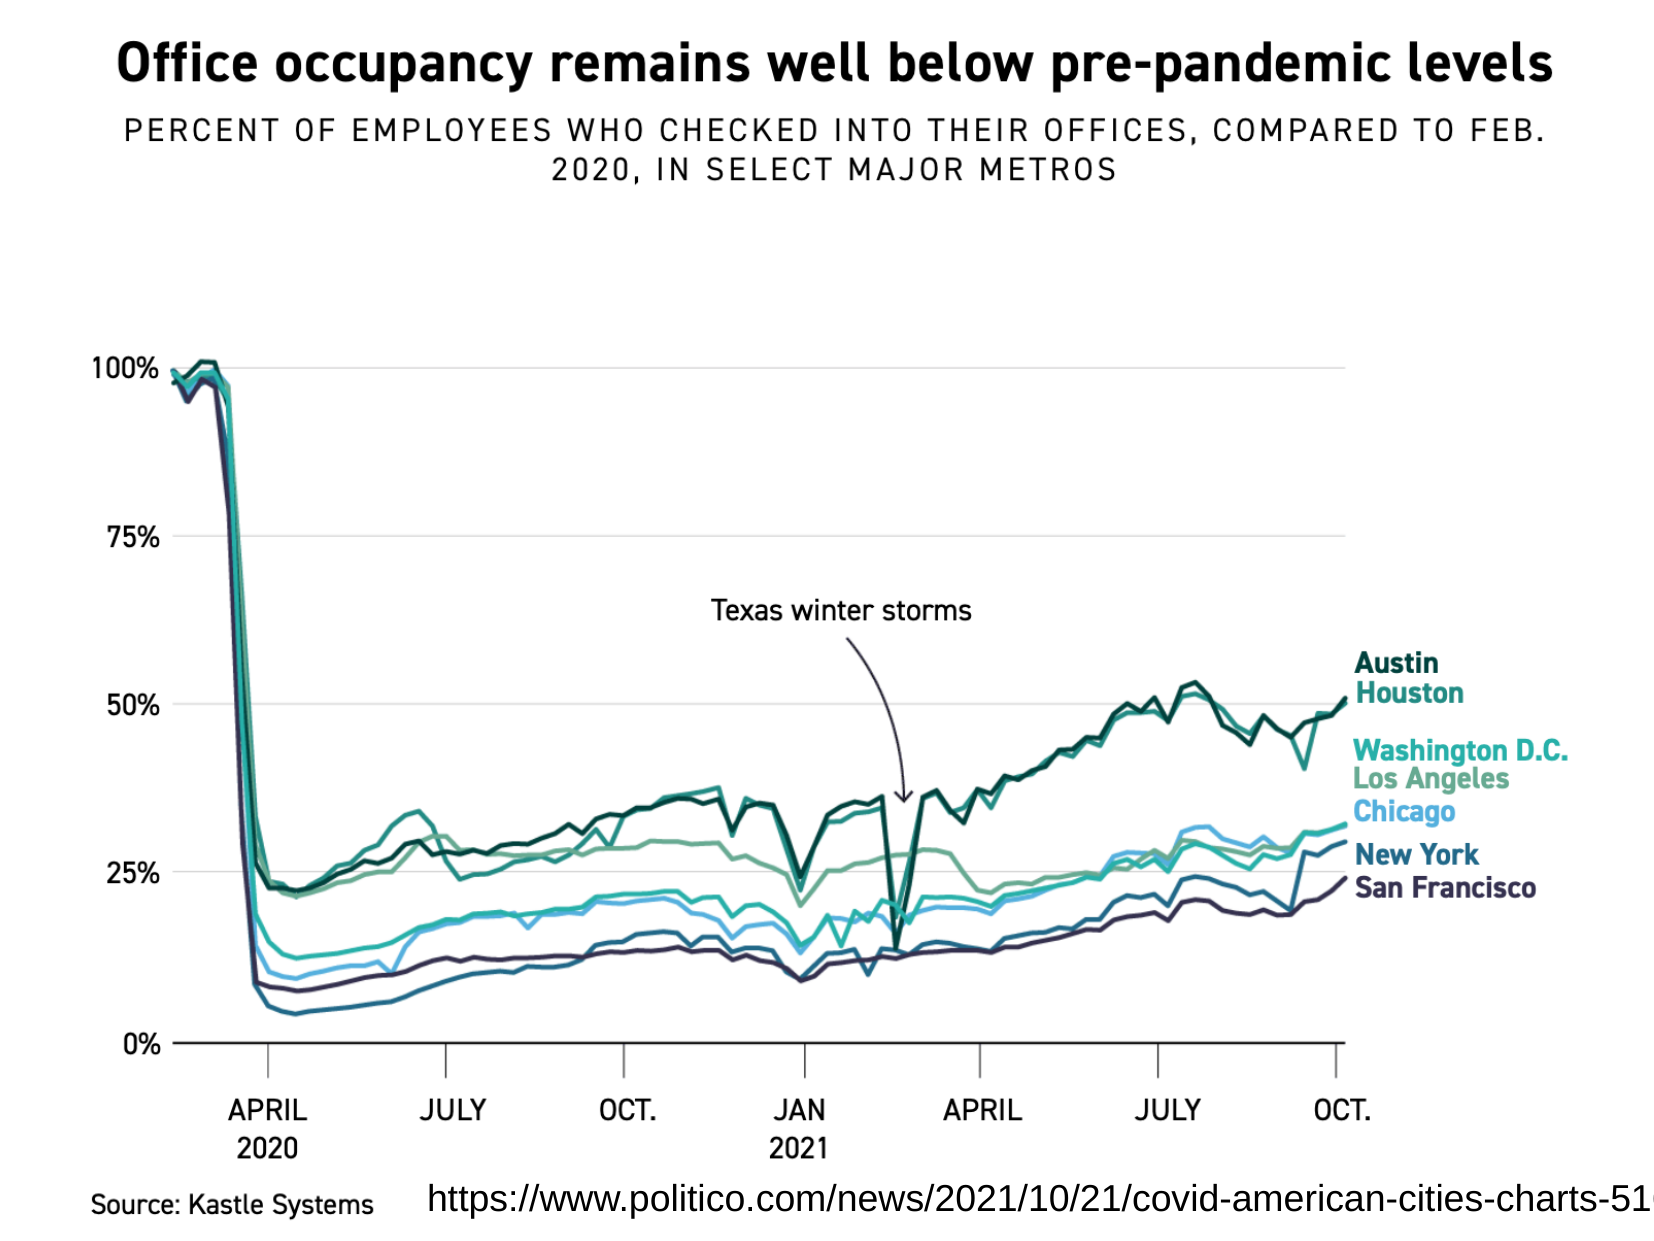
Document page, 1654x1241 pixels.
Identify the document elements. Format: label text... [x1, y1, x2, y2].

text_box https://www.politico.com/news/2021/10/21/covid-american-cities-charts-516295 [412, 1170, 1654, 1227]
picture [60, 4, 1616, 1241]
